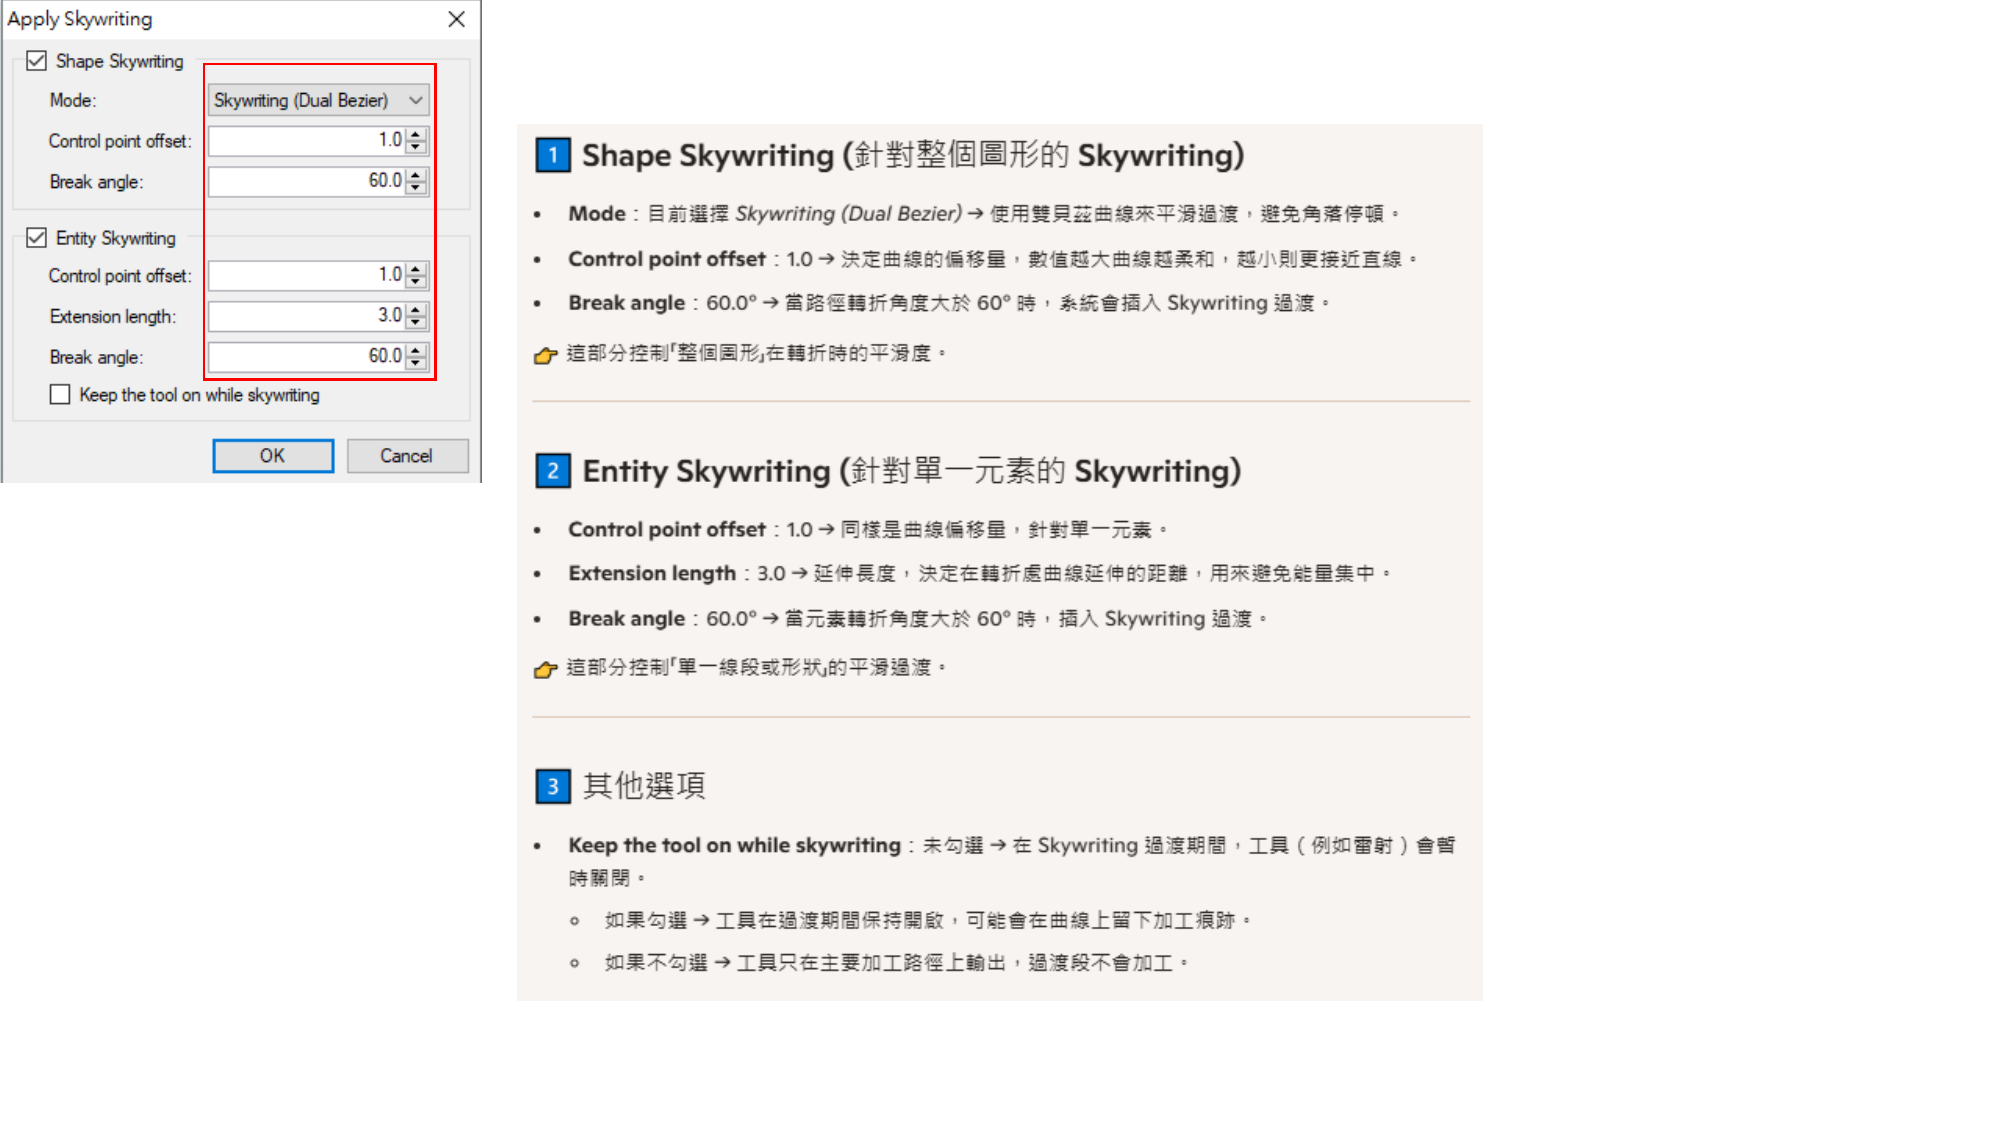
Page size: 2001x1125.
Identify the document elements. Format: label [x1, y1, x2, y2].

picture [0, 0, 482, 483]
picture [517, 124, 1483, 1001]
